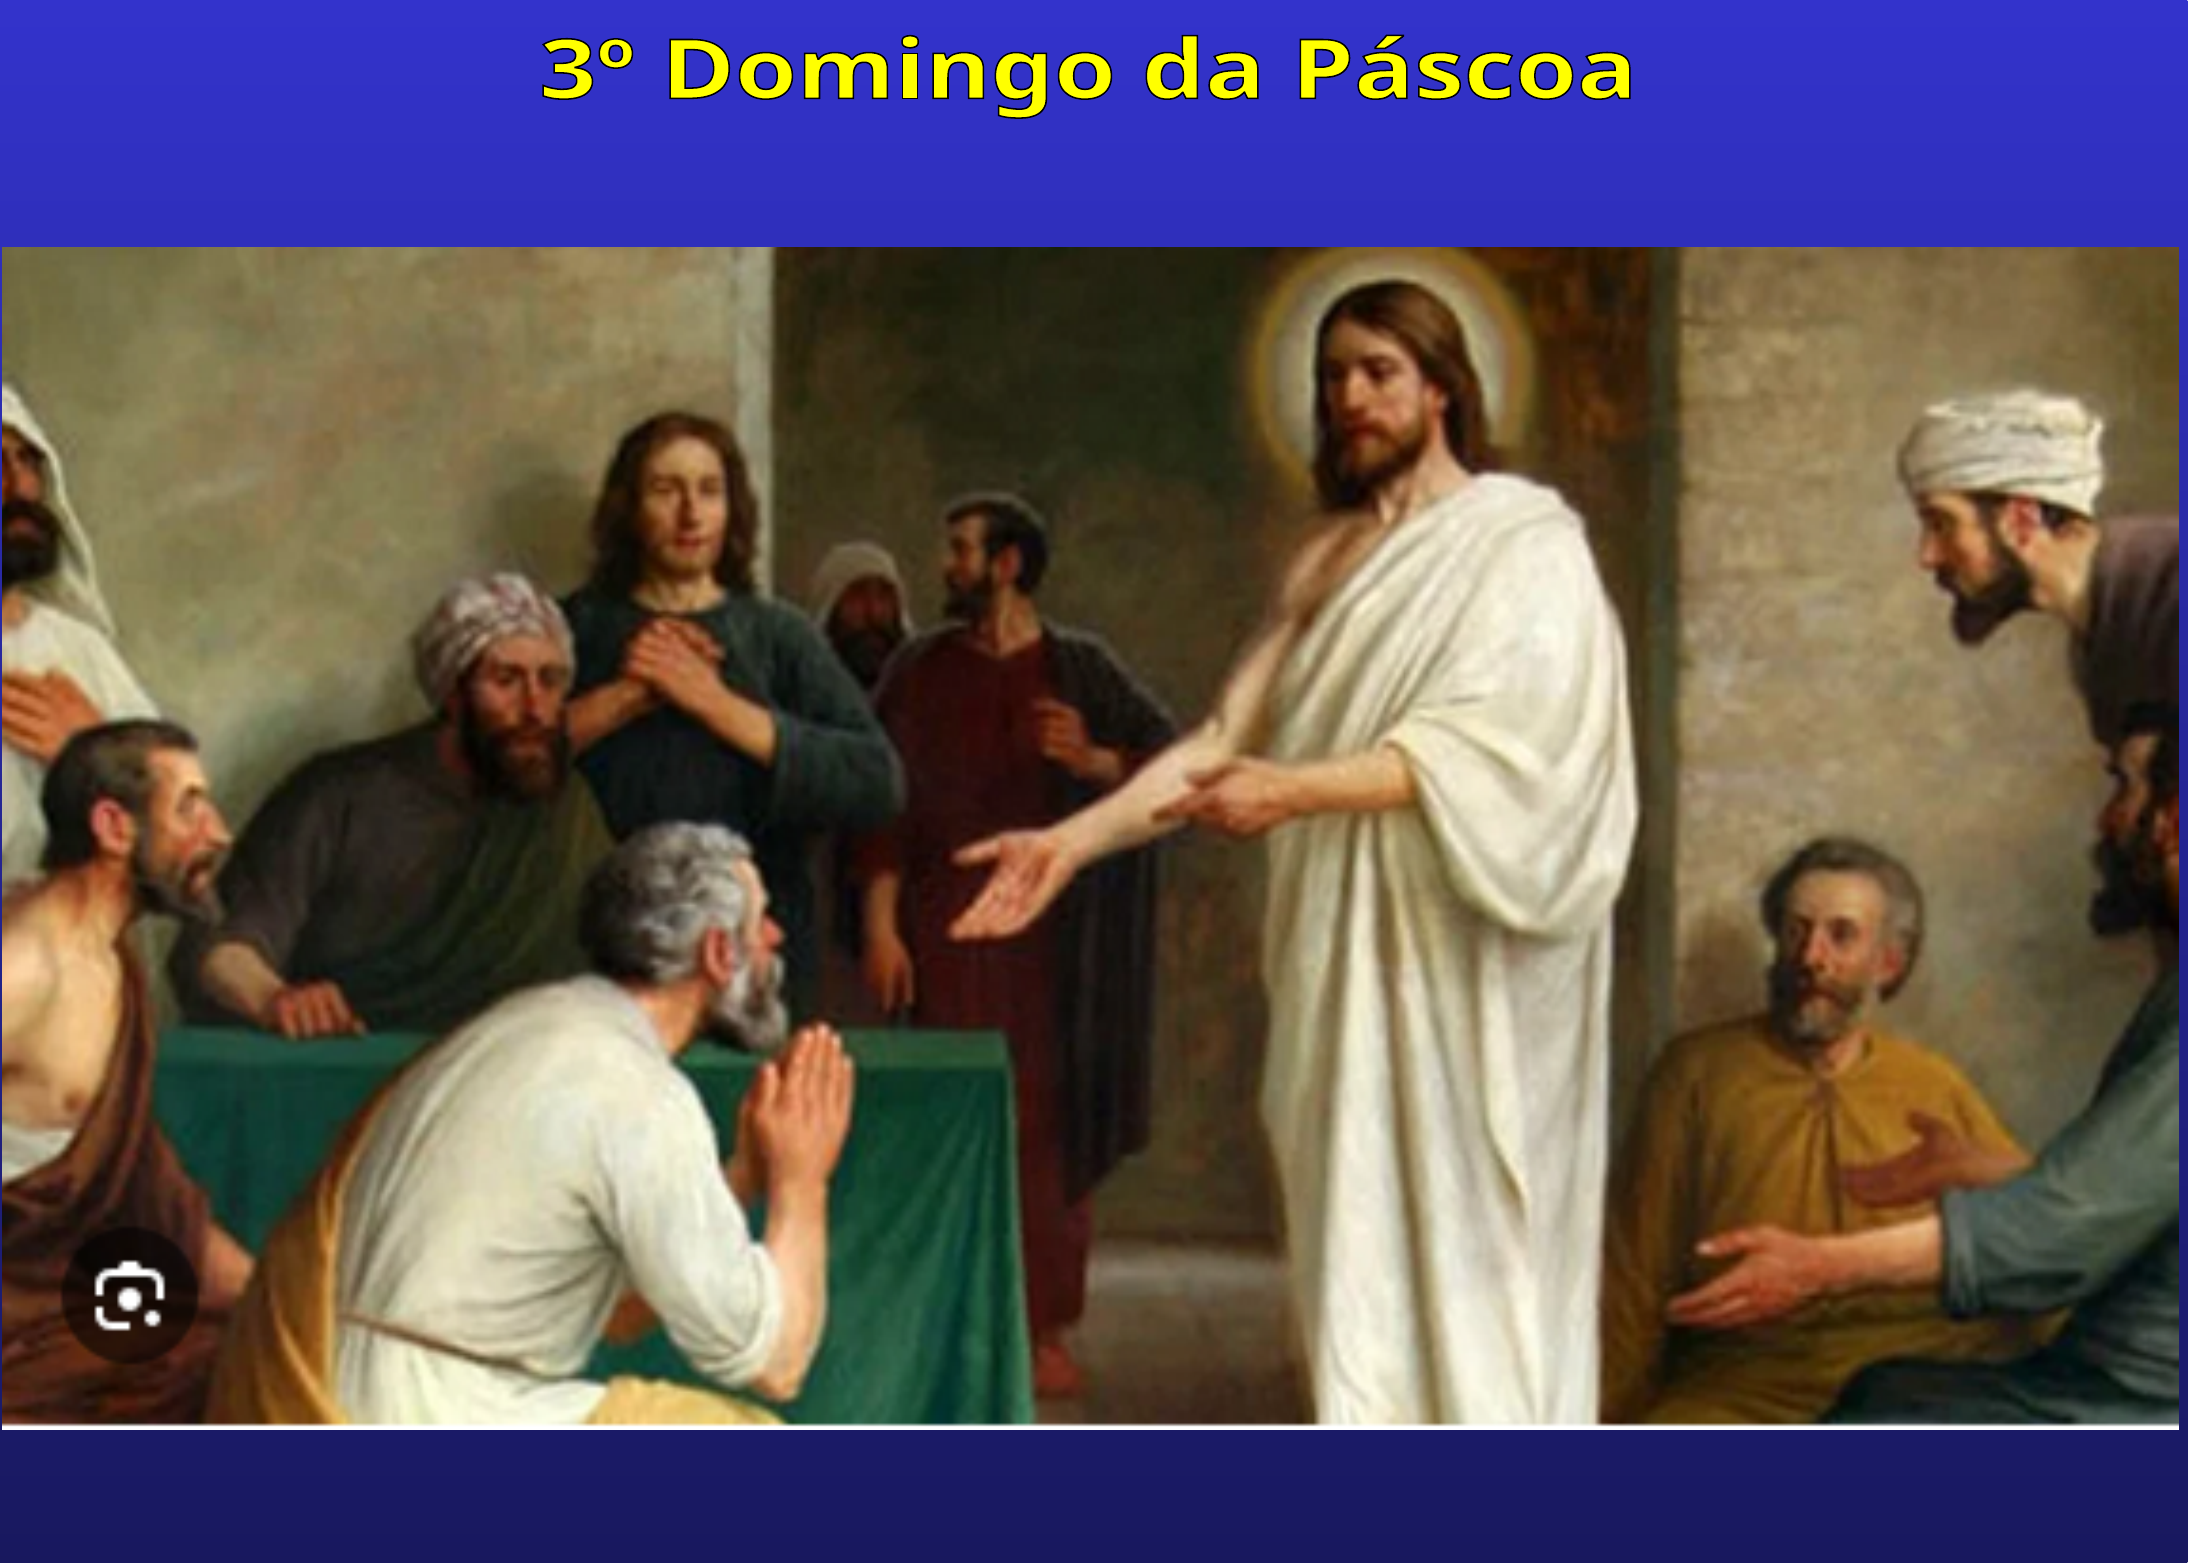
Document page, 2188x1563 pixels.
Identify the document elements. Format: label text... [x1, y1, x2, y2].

text_box 3º Domingo da Páscoa [995, 52, 1047, 119]
text_box 3º Domingo da Páscoa [1519, 52, 1573, 100]
text_box 3º Domingo da Páscoa [933, 52, 984, 99]
text_box 3º Domingo da Páscoa [1581, 52, 1630, 100]
text_box 3º Domingo da Páscoa [1418, 52, 1461, 100]
text_box 3º Domingo da Páscoa [804, 52, 888, 99]
text_box 3º Domingo da Páscoa [1209, 52, 1258, 100]
text_box 3º Domingo da Páscoa [1146, 35, 1198, 100]
text_box 3º Domingo da Páscoa [739, 52, 793, 100]
text_box 3º Domingo da Páscoa [1468, 52, 1513, 100]
picture [2, 247, 2179, 1430]
text_box 3º Domingo da Páscoa [599, 38, 633, 69]
text_box 3º Domingo da Páscoa [1058, 52, 1112, 100]
text_box 3º Domingo da Páscoa [902, 53, 918, 99]
text_box 3º Domingo da Páscoa [543, 38, 593, 100]
text_box 3º Domingo da Páscoa [1358, 52, 1407, 100]
text_box 3º Domingo da Páscoa [1375, 35, 1404, 49]
text_box 3º Domingo da Páscoa [670, 39, 730, 99]
text_box 3º Domingo da Páscoa [1300, 39, 1350, 99]
